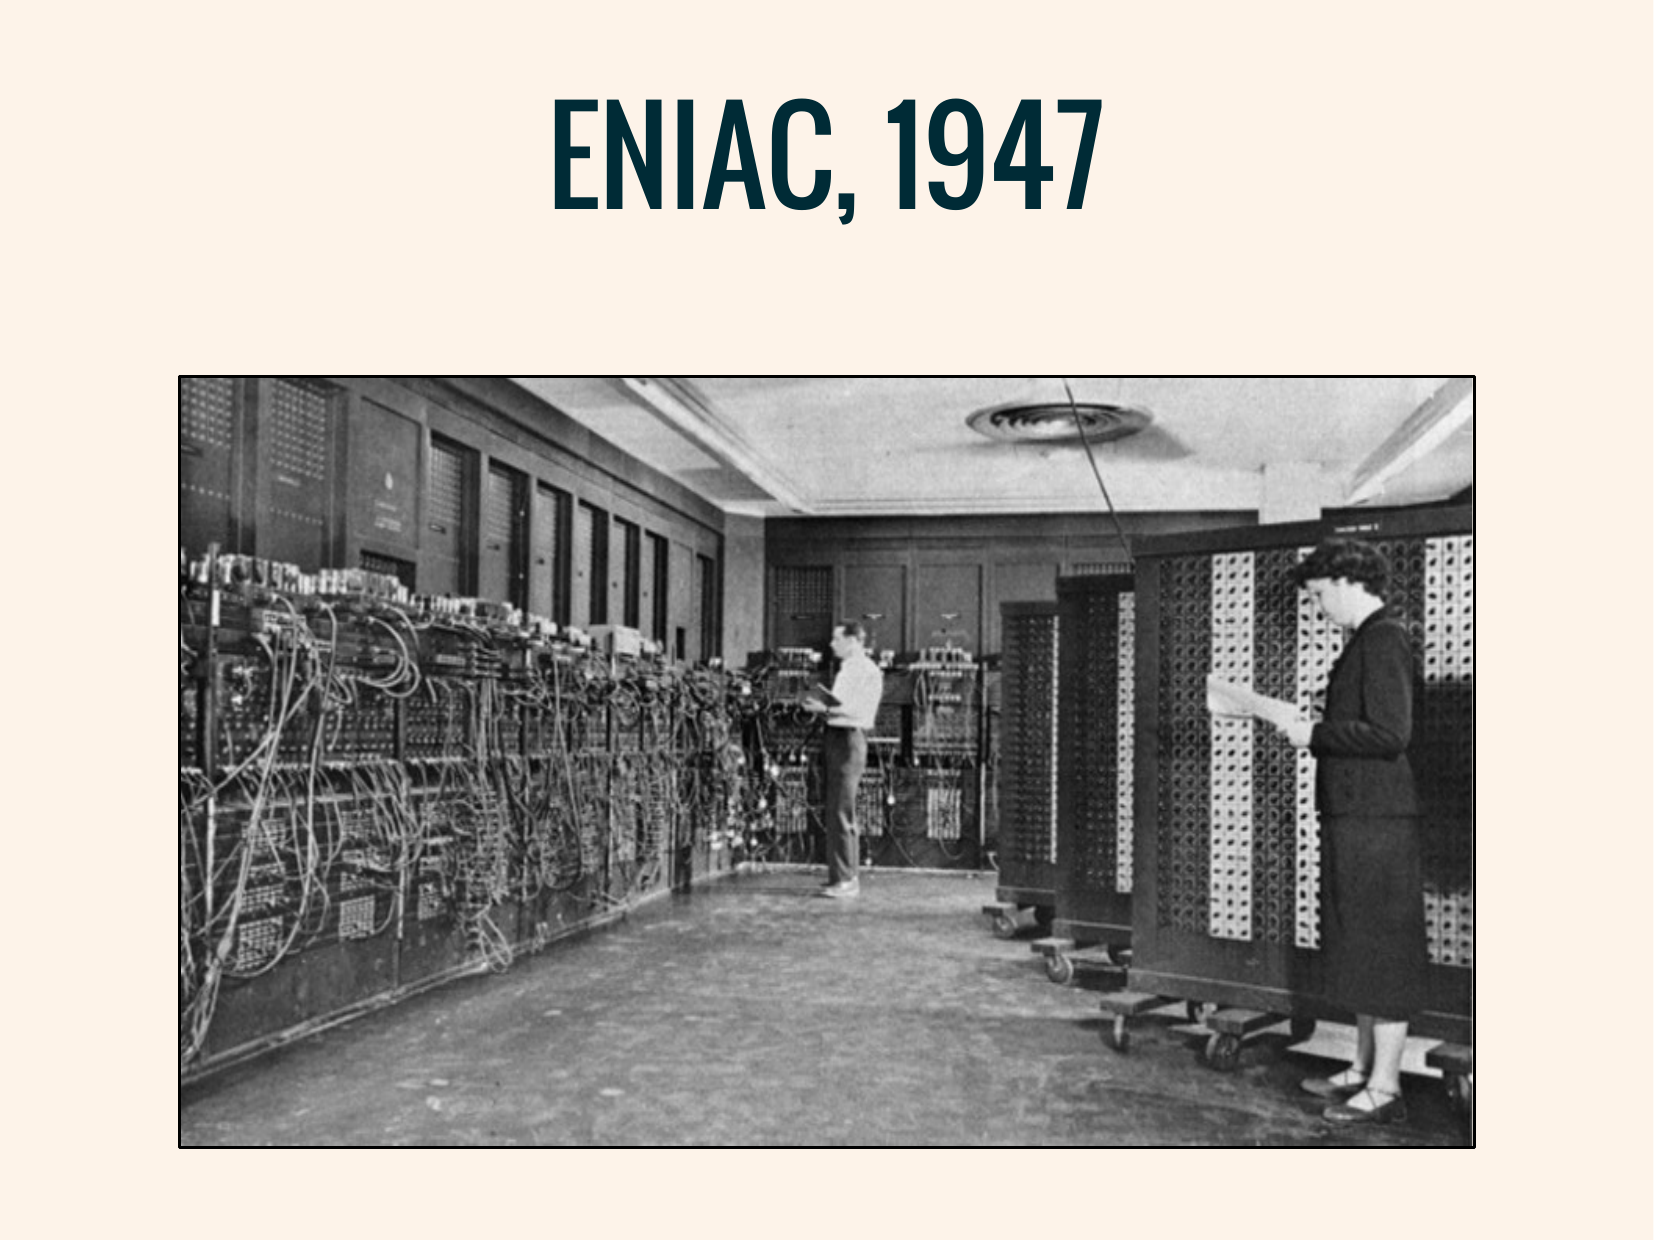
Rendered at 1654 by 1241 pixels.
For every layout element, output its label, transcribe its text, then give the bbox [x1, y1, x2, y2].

picture [181, 377, 1473, 1146]
title Eniac, 1947 [82, 49, 1571, 257]
